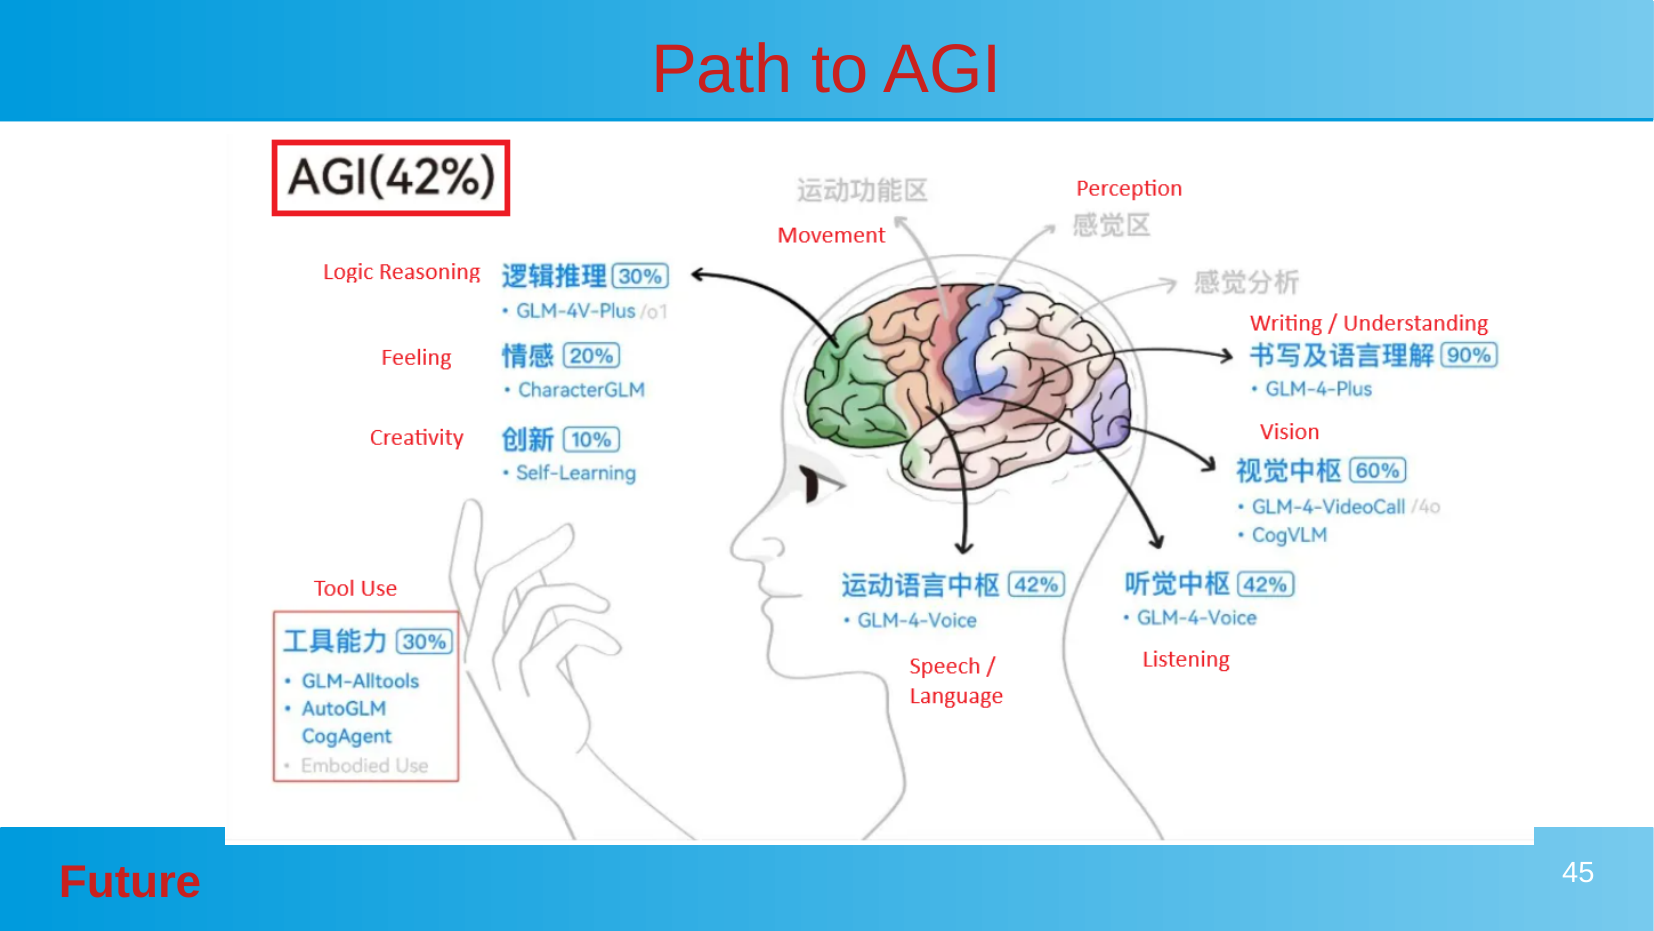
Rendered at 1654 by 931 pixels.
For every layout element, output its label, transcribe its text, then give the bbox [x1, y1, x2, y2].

picture [225, 134, 1534, 845]
title Path to AGI [59, 29, 1595, 108]
